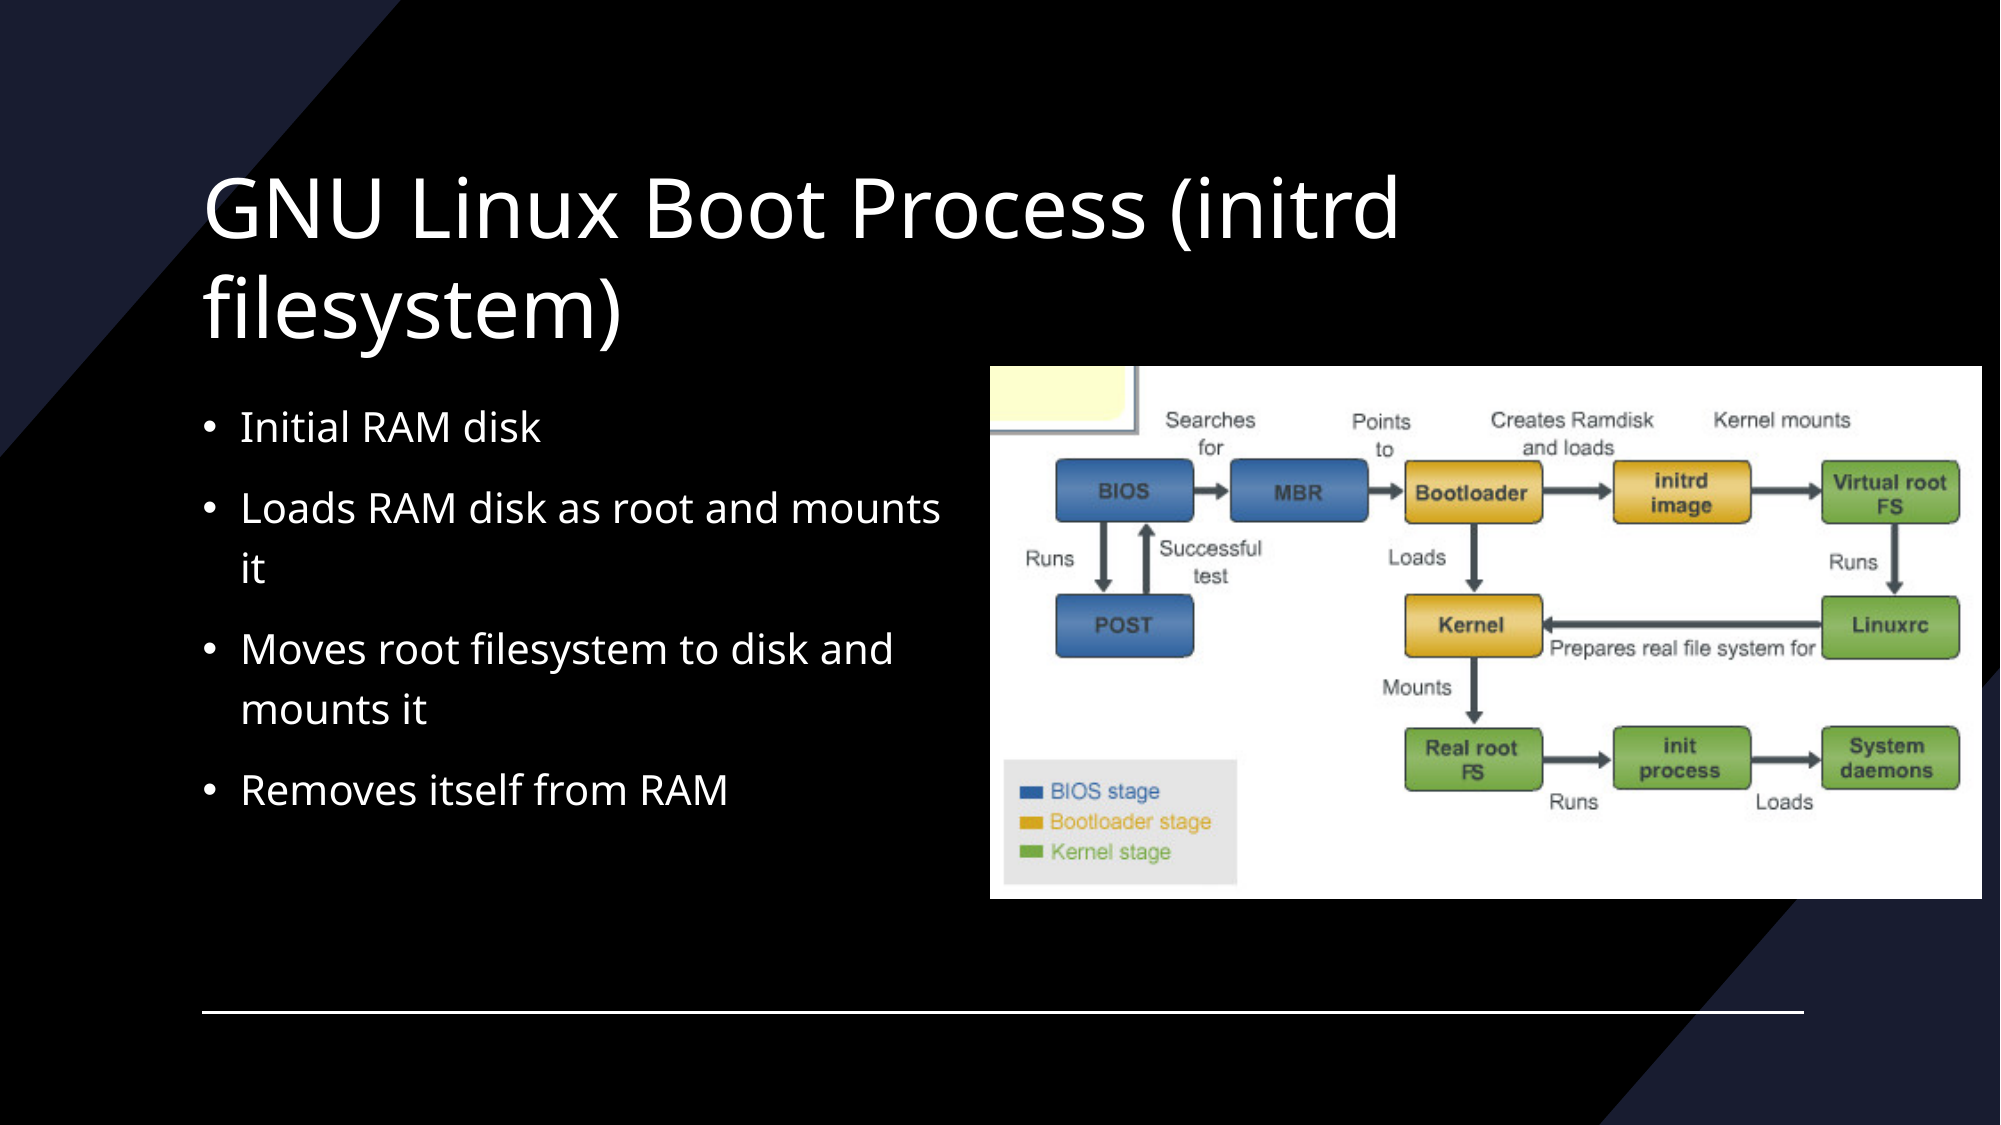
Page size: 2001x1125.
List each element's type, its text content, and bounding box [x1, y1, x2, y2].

picture [990, 366, 1982, 899]
list Initial RAM disk Loads RAM disk as root and mounts it Moves root filesystem to disk and mounts it Removes itself from RAM [187, 383, 975, 967]
title GNU Linux Boot Process (initrd filesystem) [187, 143, 1813, 367]
